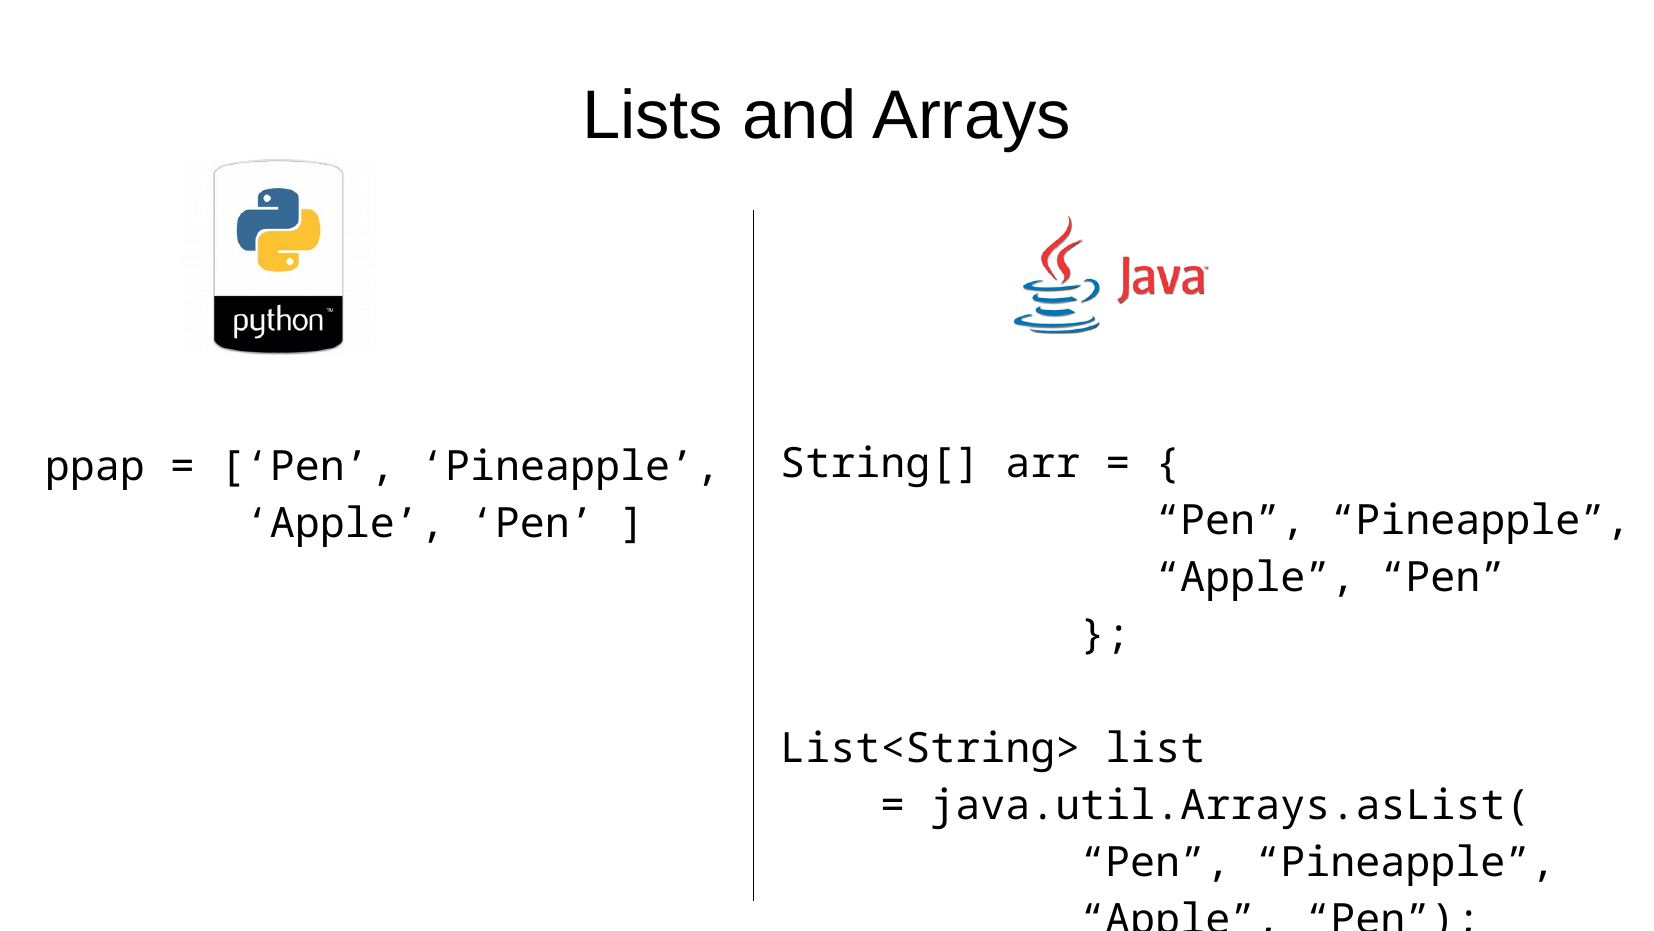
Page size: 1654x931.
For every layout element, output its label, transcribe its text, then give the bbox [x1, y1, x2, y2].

title Lists and Arrays [82, 37, 1571, 193]
text_box ppap = [‘Pen’, ‘Pineapple’, ‘Apple’, ‘Pen’ ] [30, 428, 753, 541]
picture [180, 159, 376, 356]
picture [1005, 204, 1216, 346]
text_box ppap = [‘Pen’, ‘Pineapple’, ‘Apple’, ‘Pen’ ] [754, 428, 765, 541]
text_box String[] arr = { “Pen”, “Pineapple”, “Apple”, “Pen” }; List<String> list = java.util.Arrays.asList( “Pen”, “Pineapple”, “Apple”, “Pen”); [765, 425, 1654, 877]
